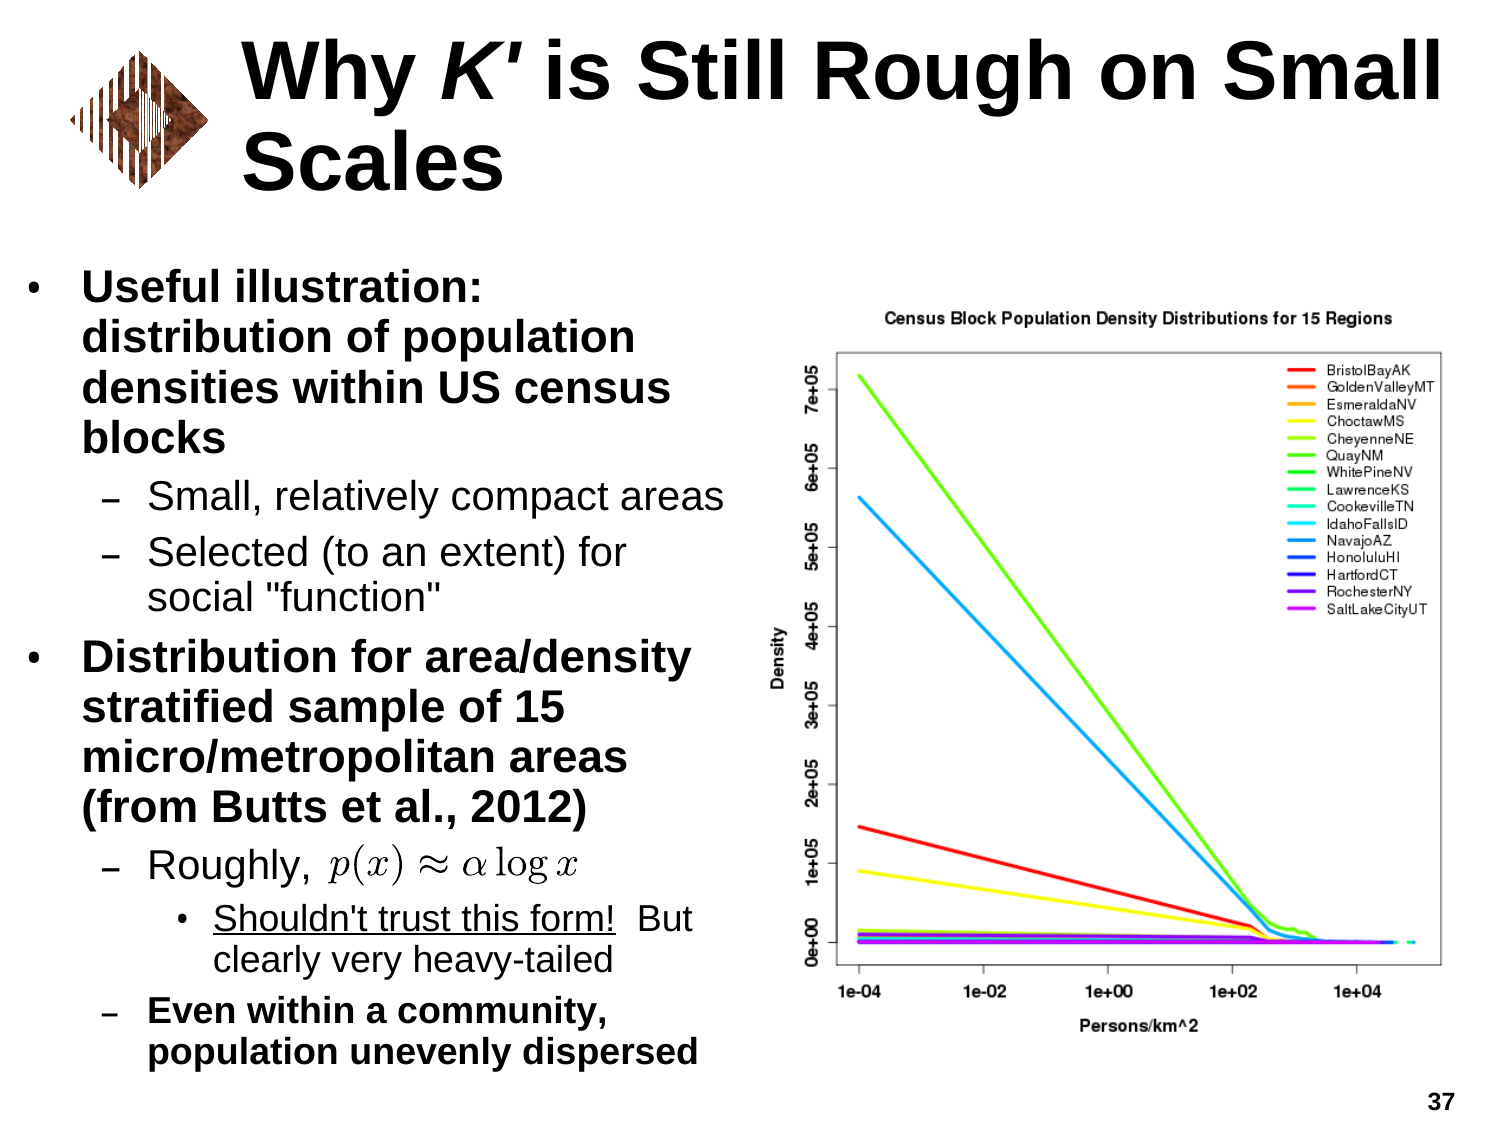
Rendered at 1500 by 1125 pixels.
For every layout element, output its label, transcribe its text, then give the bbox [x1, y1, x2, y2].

picture [45, 29, 233, 210]
picture [327, 844, 578, 886]
list Useful illustration: distribution of population densities within US census blocks Small, relatively compact areas Selected (to an extent) for social "function" Distribution for area/density stratified sample of 15 micro/metropolitan areas (from Butts et al., 2012) Roughly, Shouldn't trust this form! But clearly very heavy-tailed Even within a community, population unevenly dispersed [25, 262, 728, 1075]
picture [767, 283, 1477, 1052]
title Why K' is Still Rough on Small Scales [241, 25, 1453, 210]
